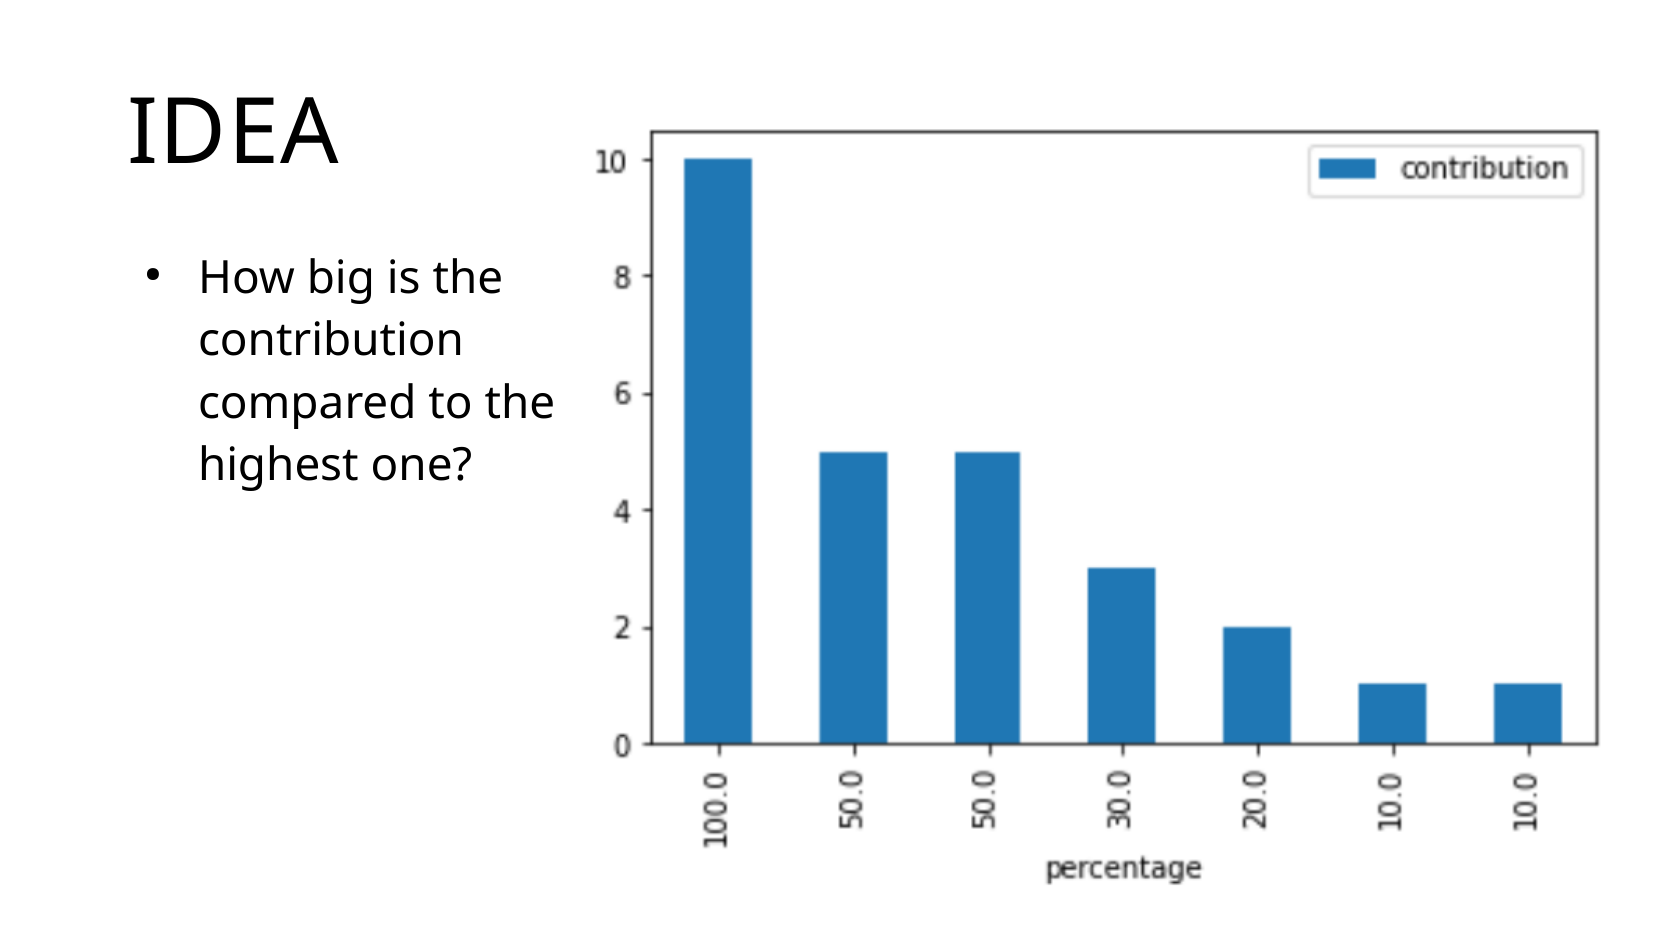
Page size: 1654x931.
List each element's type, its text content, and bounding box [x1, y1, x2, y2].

title IDEA [127, 69, 1654, 187]
picture [576, 111, 1641, 907]
list How big is the contribution compared to the highest one? [127, 244, 576, 784]
